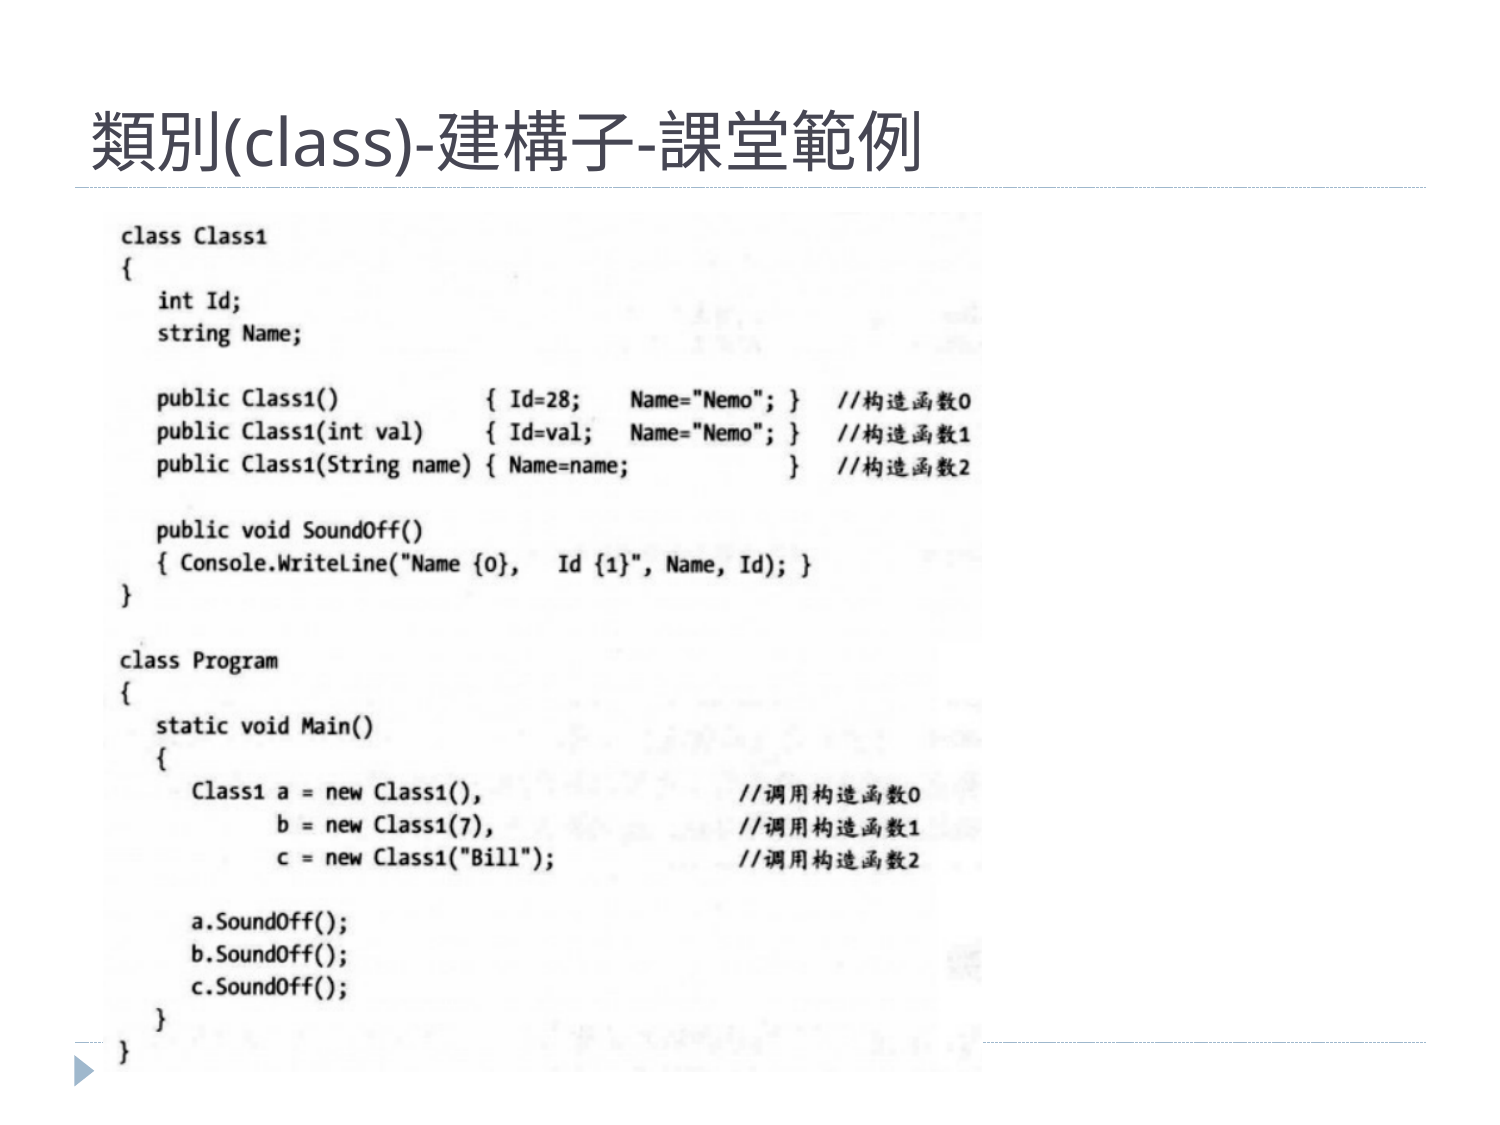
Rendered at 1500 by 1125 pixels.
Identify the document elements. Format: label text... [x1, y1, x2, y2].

title 類別(class)-建構子-課堂範例 [75, 25, 1426, 188]
picture [103, 212, 982, 1072]
